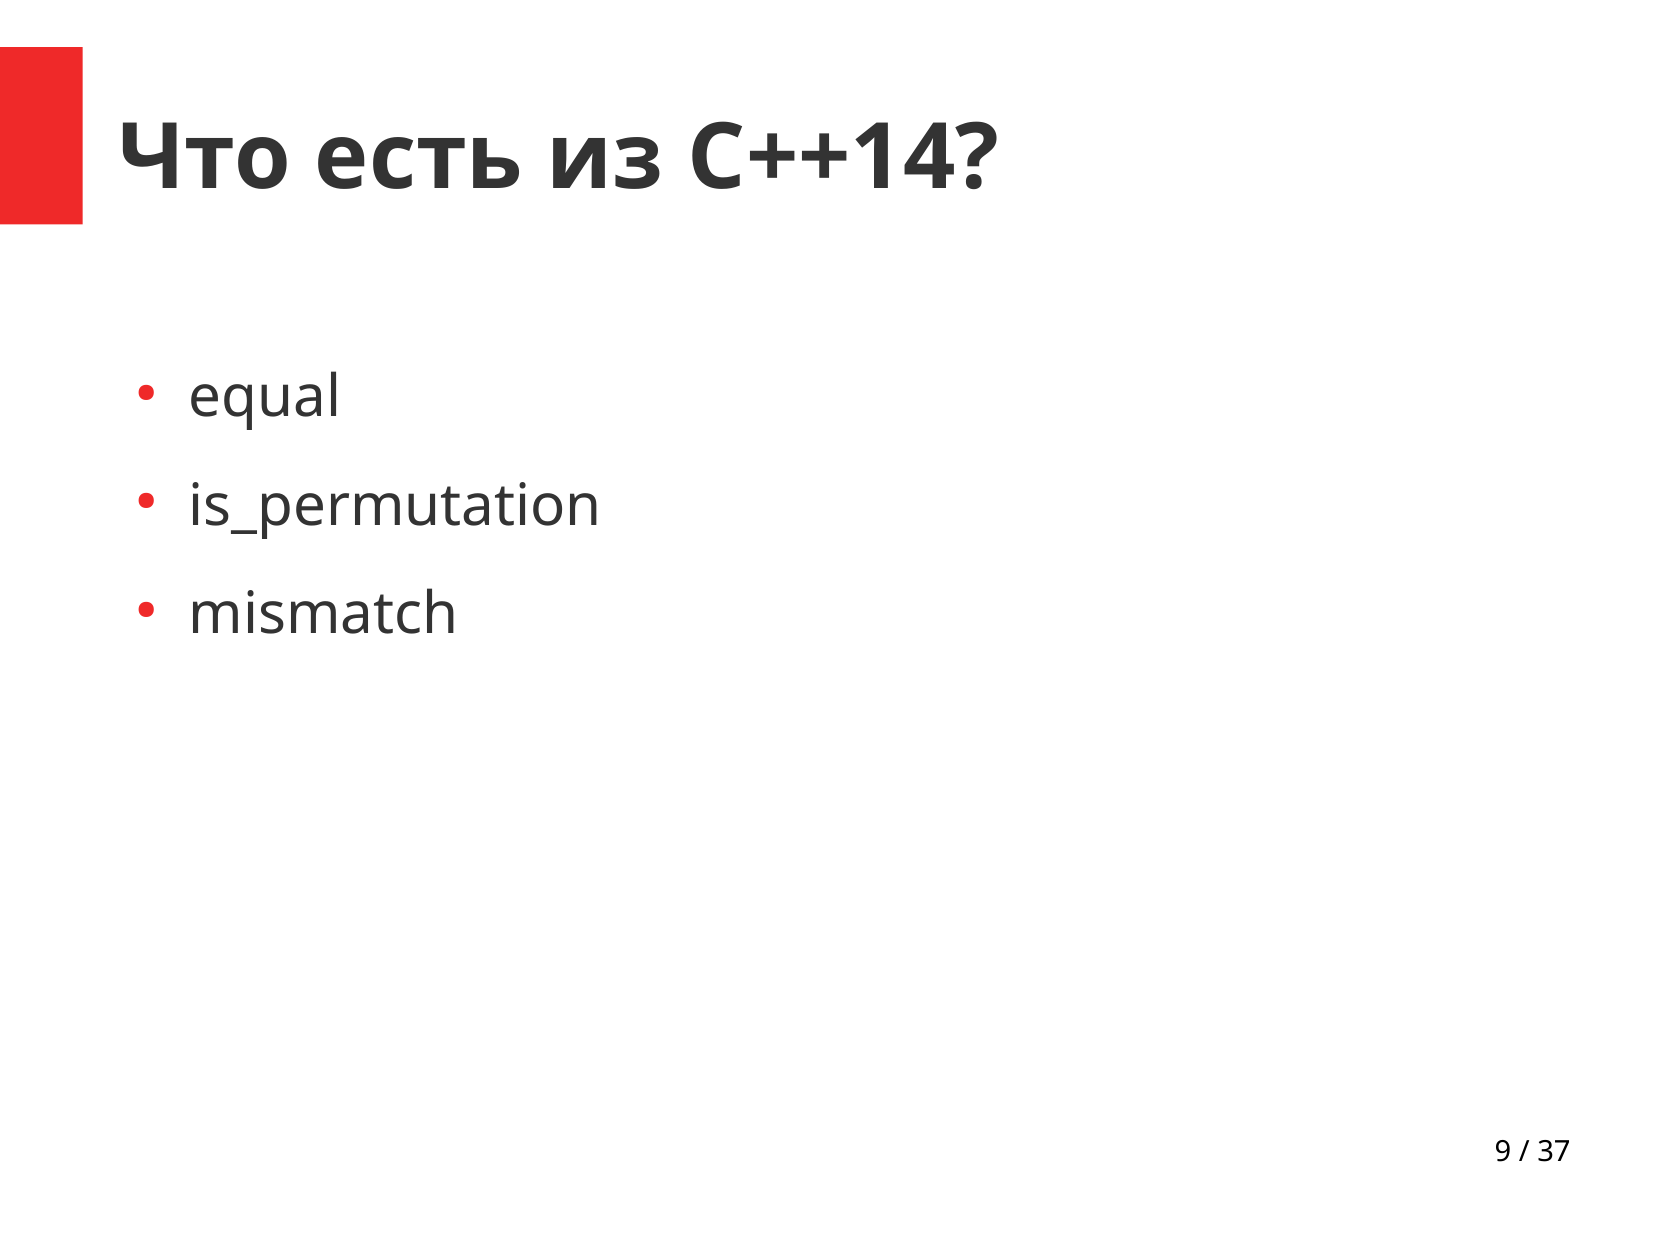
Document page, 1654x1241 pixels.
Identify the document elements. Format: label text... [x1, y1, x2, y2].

list equal is_permutation mismatch [118, 354, 1536, 1074]
title Что есть из C++14? [118, 49, 1571, 257]
